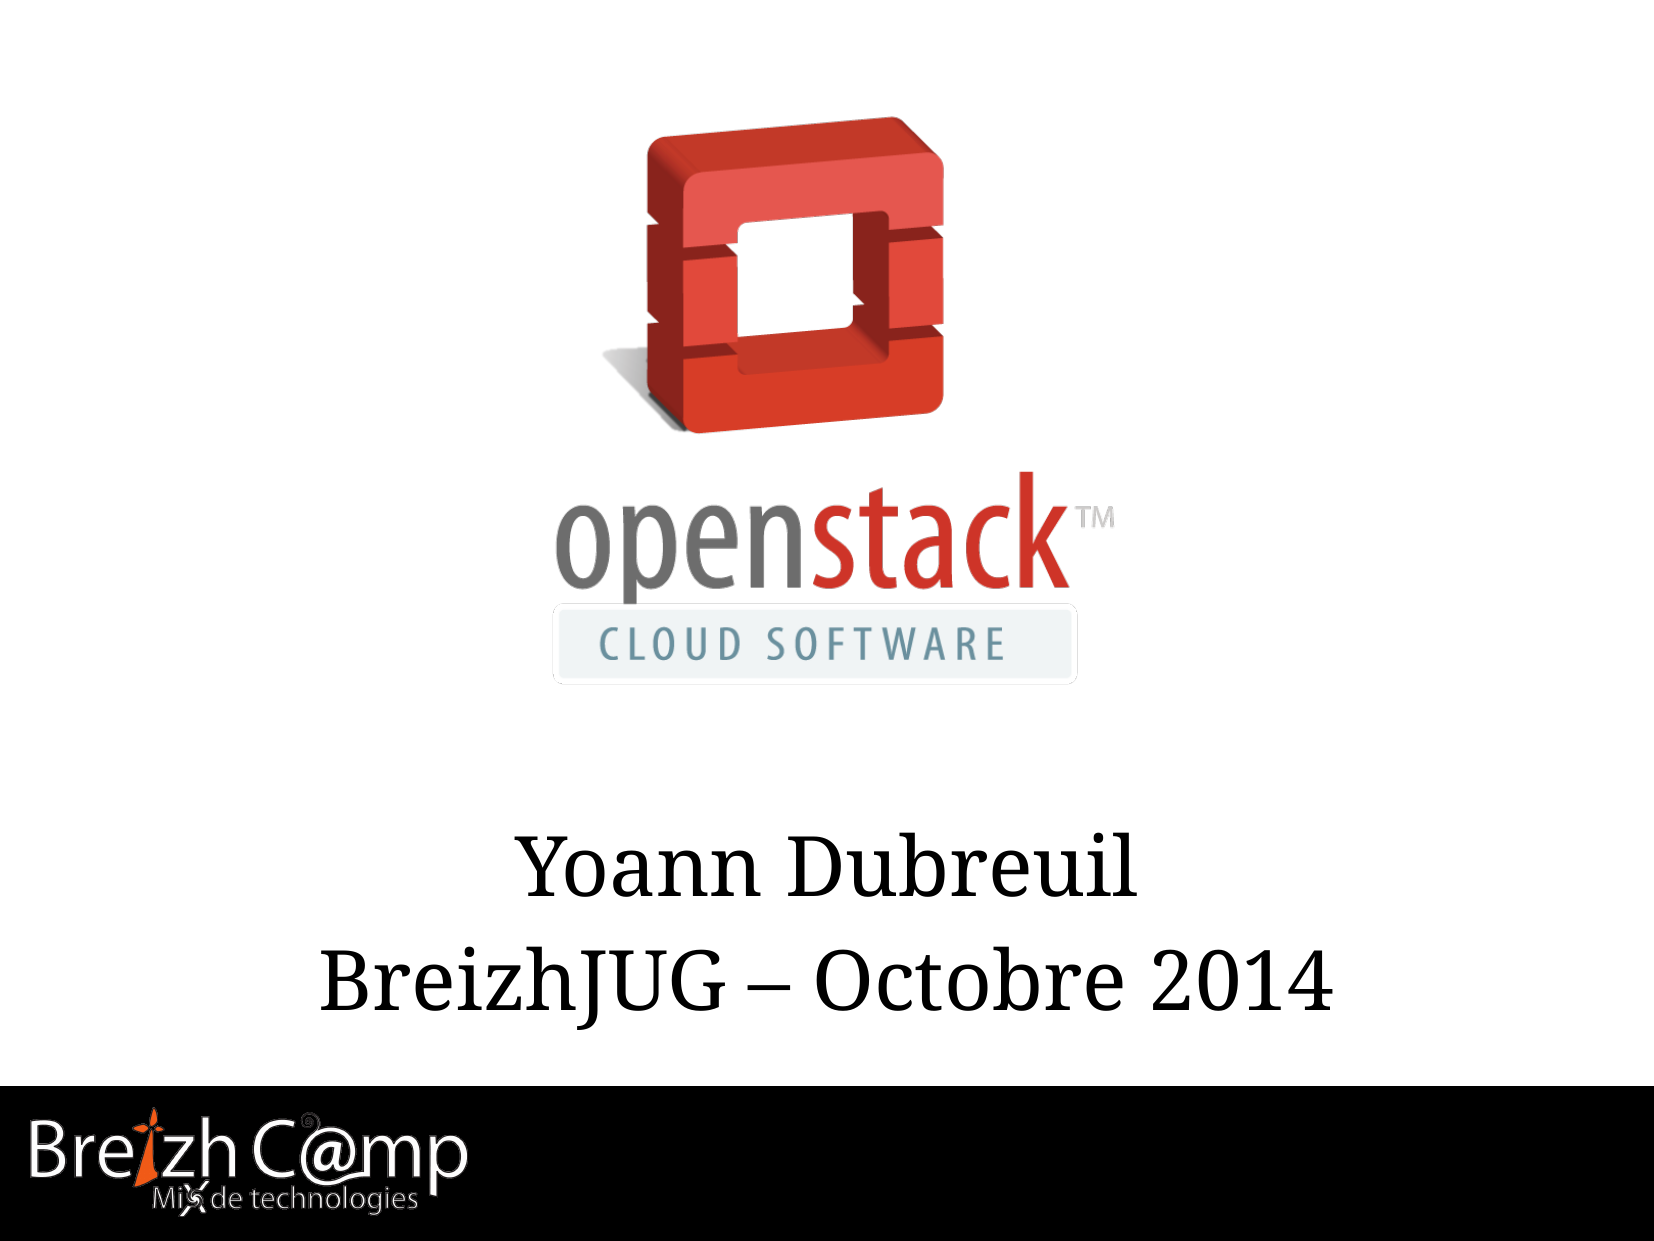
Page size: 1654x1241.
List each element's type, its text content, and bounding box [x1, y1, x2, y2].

subtitle Yoann Dubreuil BreizhJUG – Octobre 2014 [82, 814, 1571, 1028]
text_box [425, 94, 1242, 707]
picture [30, 1107, 468, 1217]
